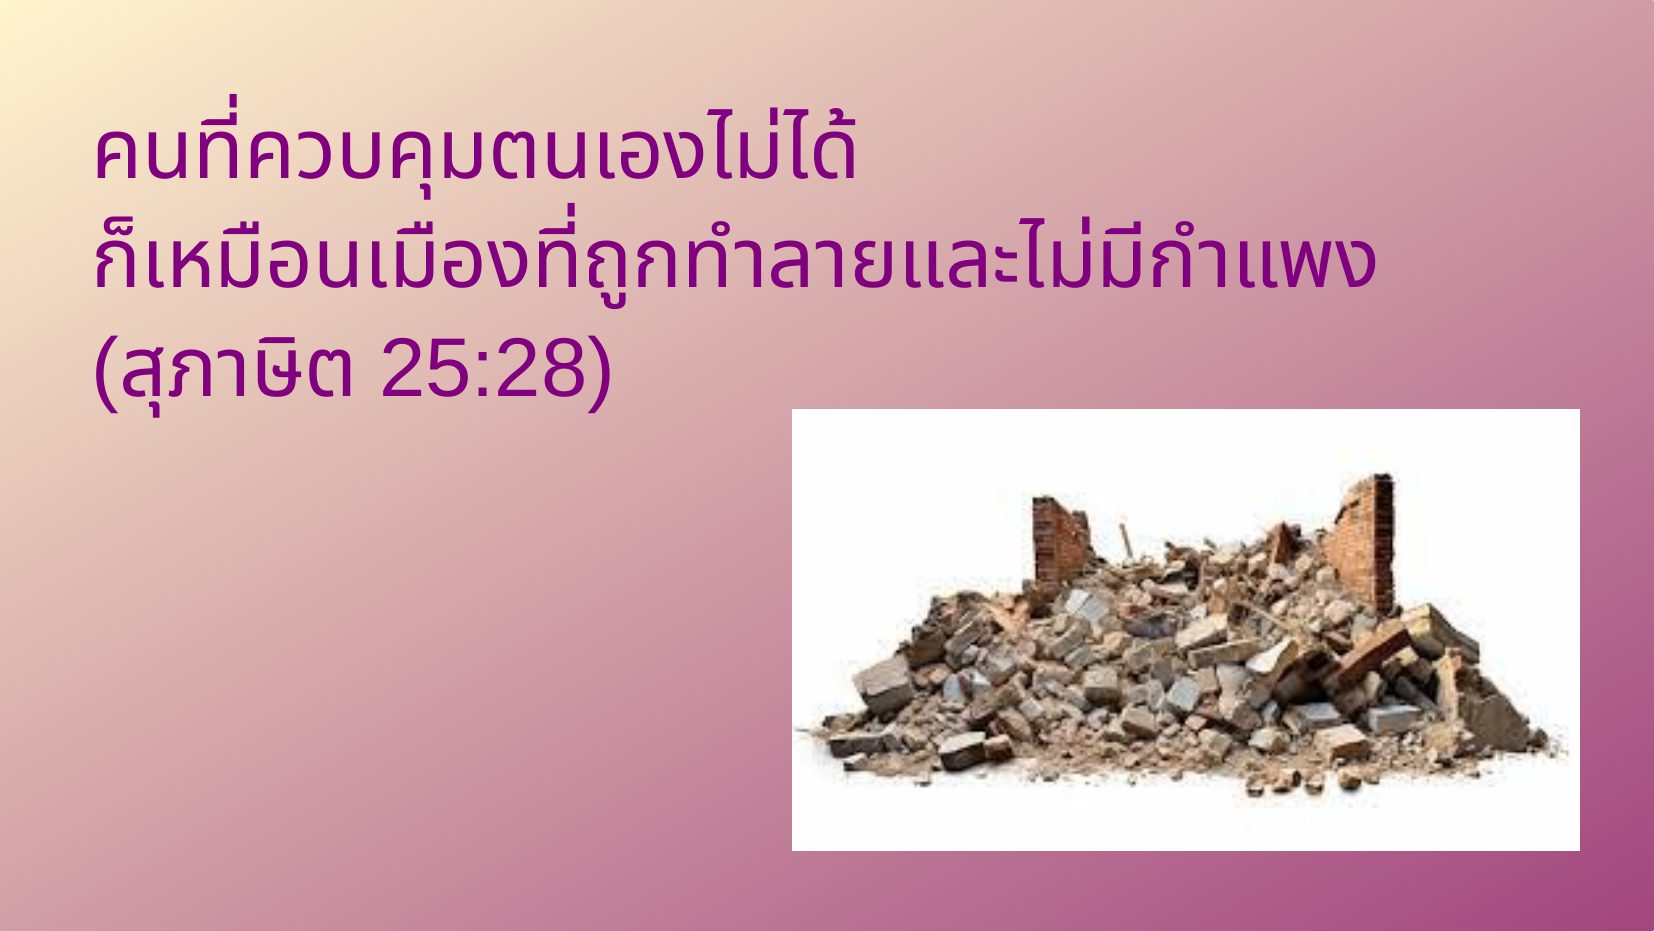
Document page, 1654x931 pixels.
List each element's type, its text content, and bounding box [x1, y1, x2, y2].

picture [792, 409, 1580, 851]
text_box คนที่ควบคุมตนเองไม่ได้ ก็เหมือนเมืองที่ถูกทำลายและไม่มีกำแพง (สุภาษิต 25:28) [77, 96, 1578, 439]
